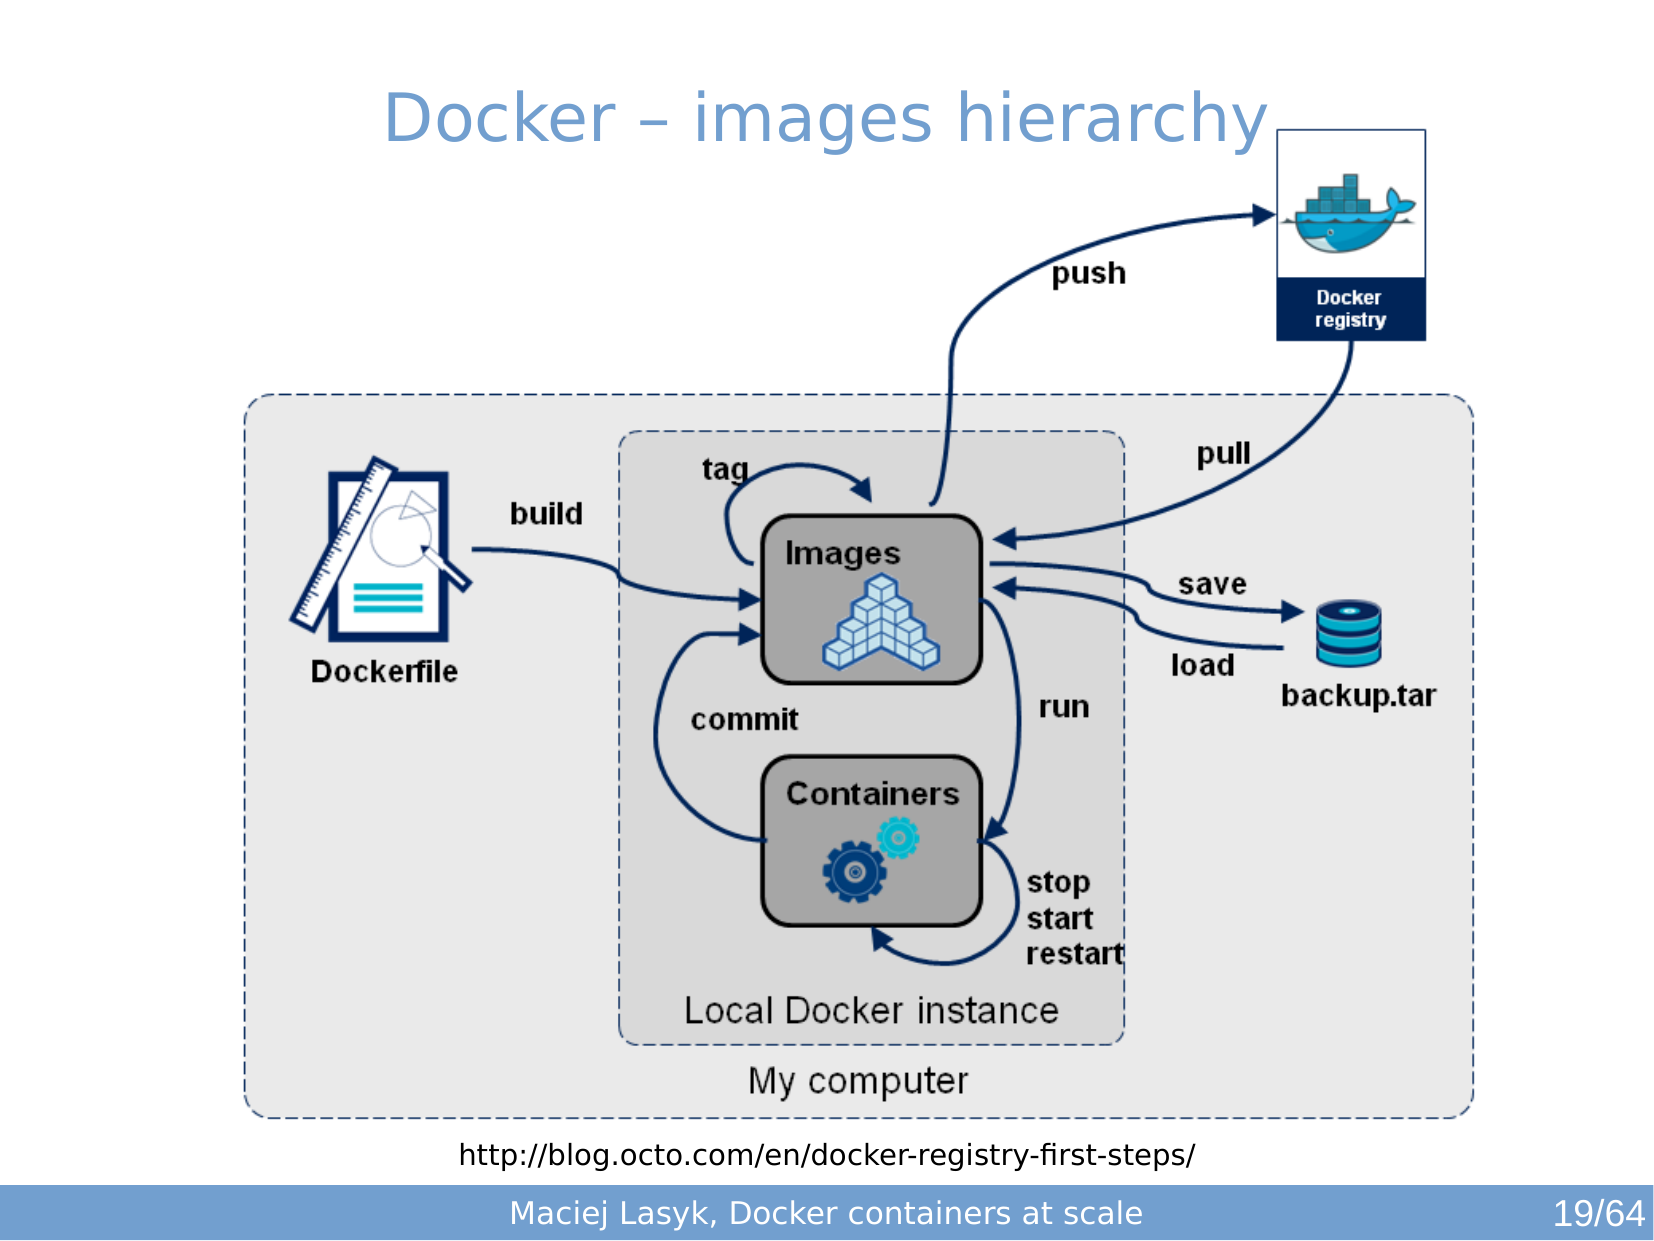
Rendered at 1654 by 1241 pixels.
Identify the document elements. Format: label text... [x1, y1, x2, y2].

text_box http://blog.octo.com/en/docker-registry-first-steps/ [443, 1130, 1210, 1180]
text_box Docker – images hierarchy [367, 72, 1286, 166]
text_box Maciej Lasyk, Docker containers at scale [494, 1188, 1160, 1240]
text_box [0, 1185, 1527, 1241]
text_box 19/64 [1527, 1185, 1654, 1241]
picture [225, 115, 1487, 1132]
